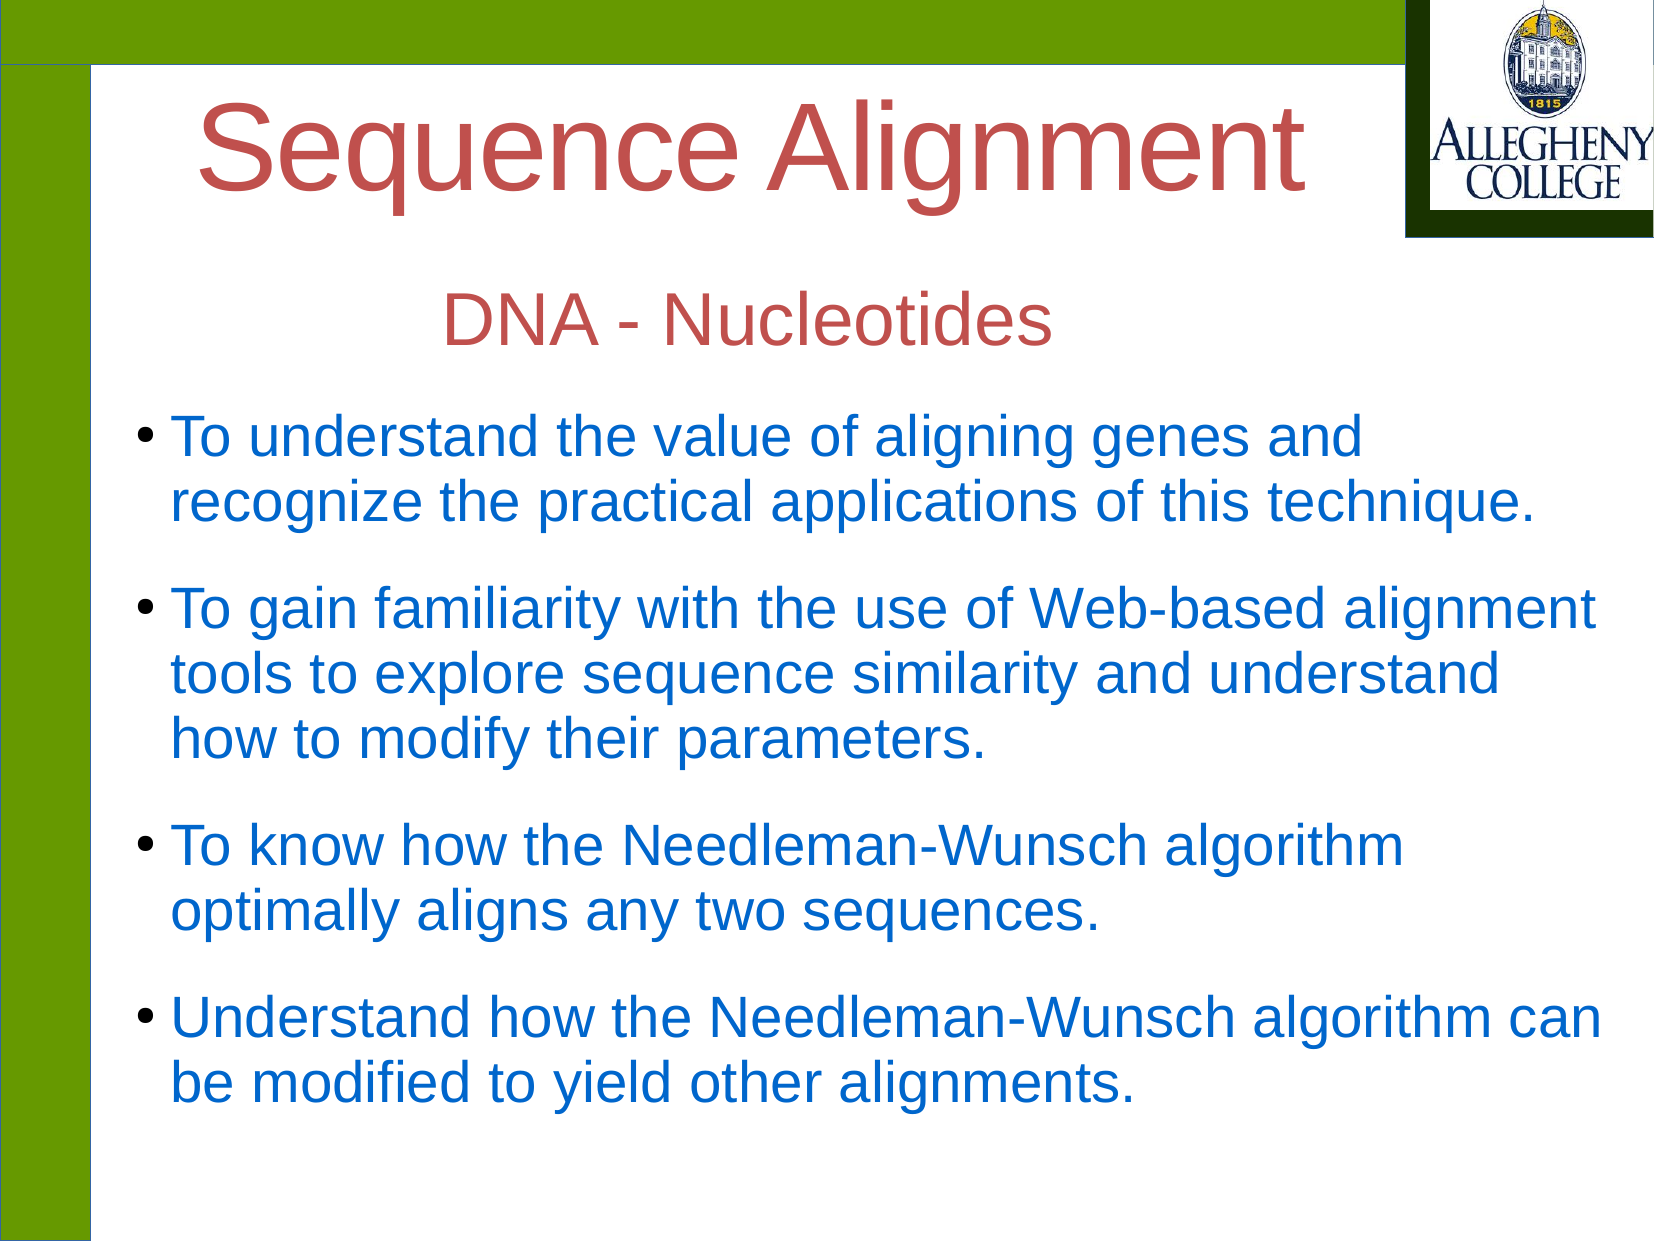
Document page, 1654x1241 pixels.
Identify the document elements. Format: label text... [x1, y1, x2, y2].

text_box DNA - Nucleotides [417, 259, 1078, 380]
text_box To understand the value of aligning genes and recognize the practical applications of this technique. To gain familiarity with the use of Web-based alignment tools to explore sequence similarity and understand how to modify their parameters. To know how the Needleman-Wunsch algorithm optimally aligns any two sequences. Understand how the Needleman-Wunsch algorithm can be modified to yield other alignments. [135, 360, 1621, 1201]
text_box Sequence Alignment [75, 66, 1426, 229]
picture [1430, 0, 1654, 210]
text_box [0, 0, 1654, 1241]
